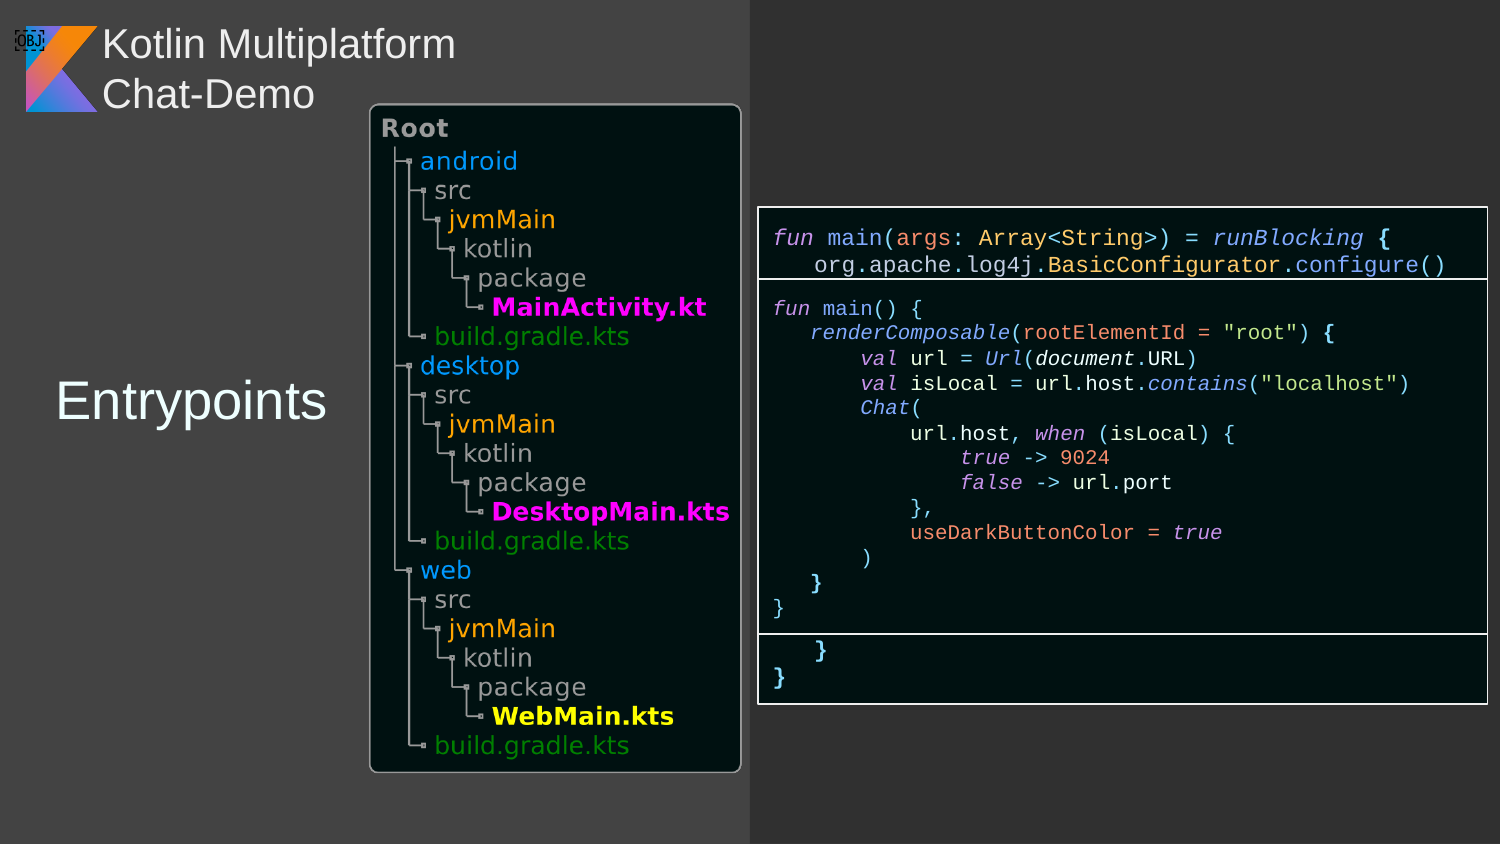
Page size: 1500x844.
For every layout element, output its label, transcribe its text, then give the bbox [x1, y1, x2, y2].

picture [26, 26, 98, 112]
picture [355, 72, 769, 800]
title Entrypoints [27, 301, 355, 446]
text_box fun main(args: Array<String>) = runBlocking { org.apache.log4j.BasicConfigurator.configure() singleWindowApplication( state = WindowState( size = DpSize(1200.dp, 800.dp)), title = "Kotlin Multiplatform Chat Demo" ) { val host = args.getOrNull(args .indexOf("-h") + 1) ?: Constants.EXTERNAL_HOST val port = args.getOrNull(args. indexOf("-p") + 1) ?.toIntOrNull() ?: Constants.EXTERNAL_PORT Chat(host, port) } } [769, 207, 1488, 279]
text_box fun main() { renderComposable(rootElementId = "root") { val url = Url(document.URL) val isLocal = url.host.contains("localhost") Chat( url.host, when (isLocal) { true -> 9024 false -> url.port }, useDarkButtonColor = true ) } } [757, 279, 1488, 634]
text_box fun main(args: Array<String>) = runBlocking { org.apache.log4j.BasicConfigurator.configure() singleWindowApplication( state = WindowState( size = DpSize(1200.dp, 800.dp)), title = "Kotlin Multiplatform Chat Demo" ) { val host = args.getOrNull(args .indexOf("-h") + 1) ?: Constants.EXTERNAL_HOST val port = args.getOrNull(args. indexOf("-p") + 1) ?.toIntOrNull() ?: Constants.EXTERNAL_PORT Chat(host, port) } } [769, 634, 1488, 705]
